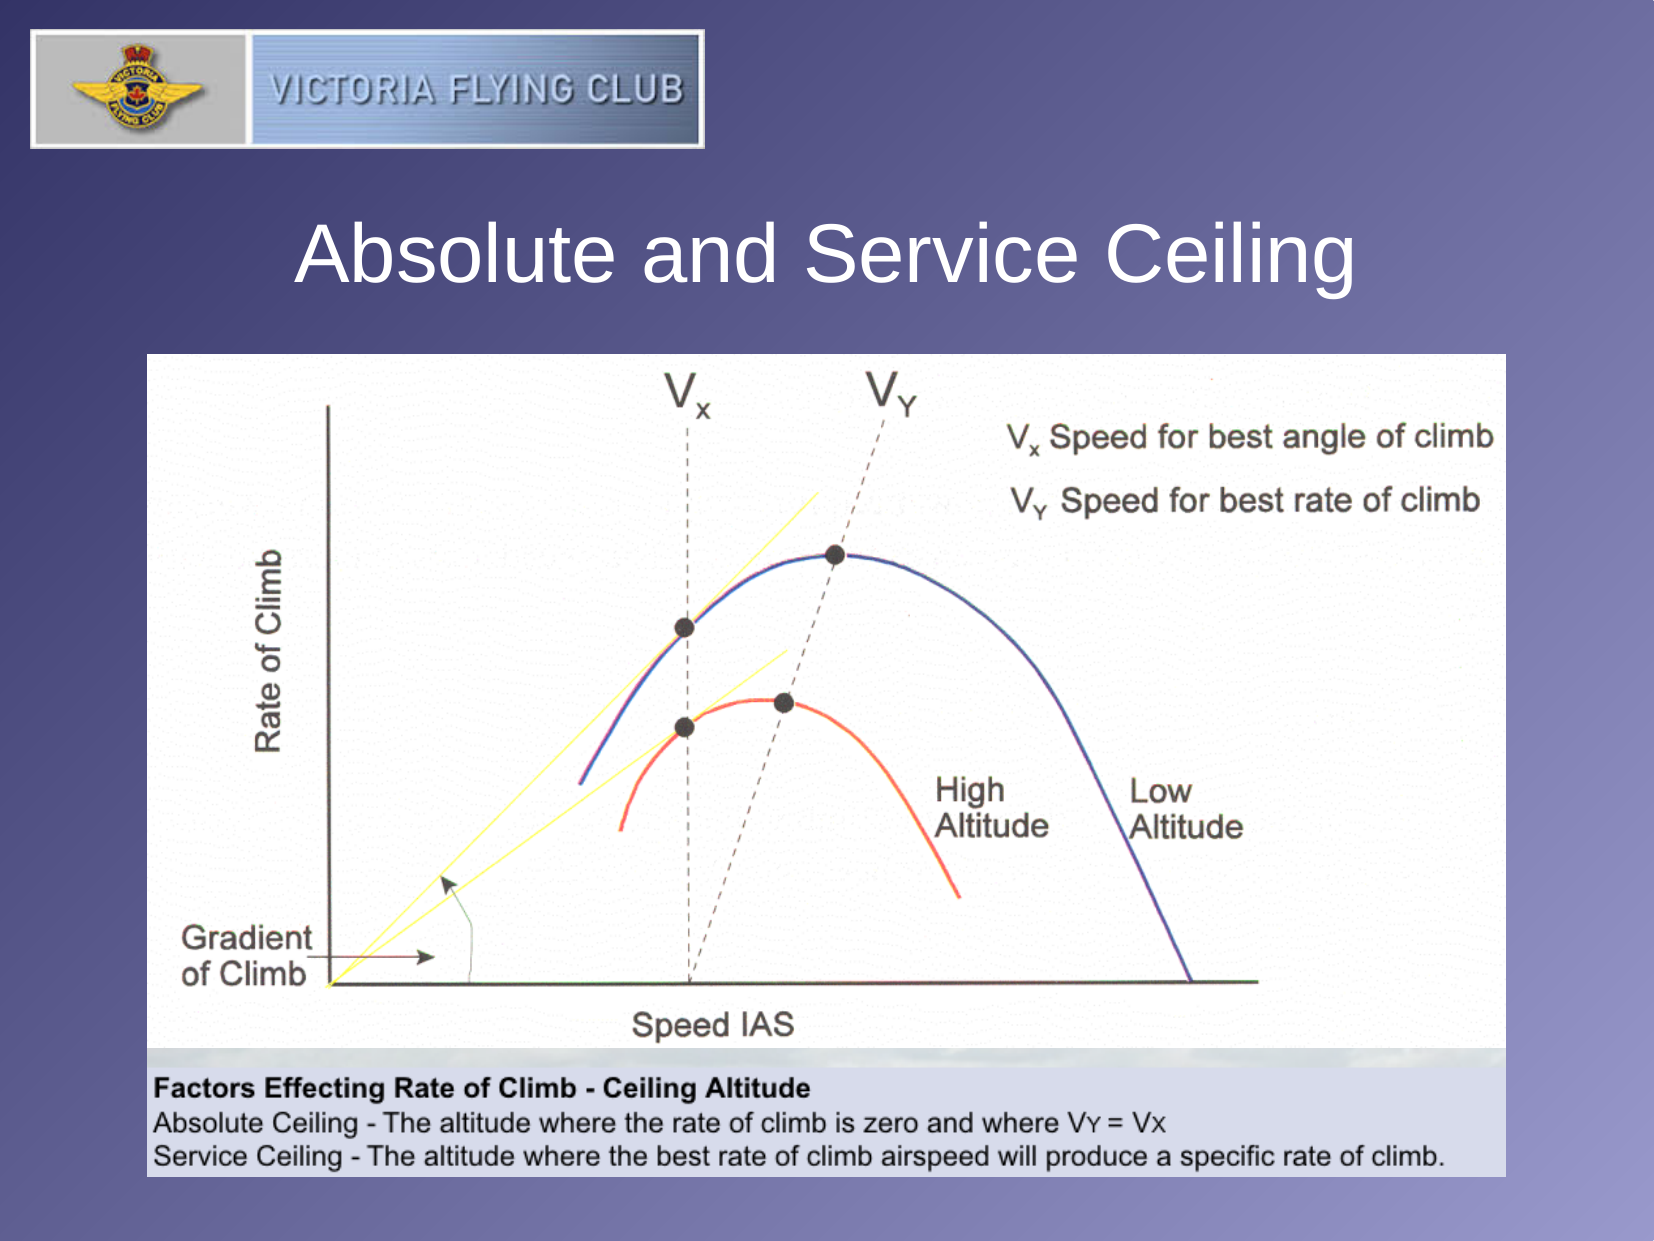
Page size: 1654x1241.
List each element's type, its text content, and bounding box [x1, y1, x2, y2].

title Absolute and Service Ceiling [82, 149, 1571, 357]
picture [30, 29, 705, 149]
picture [147, 354, 1506, 1177]
